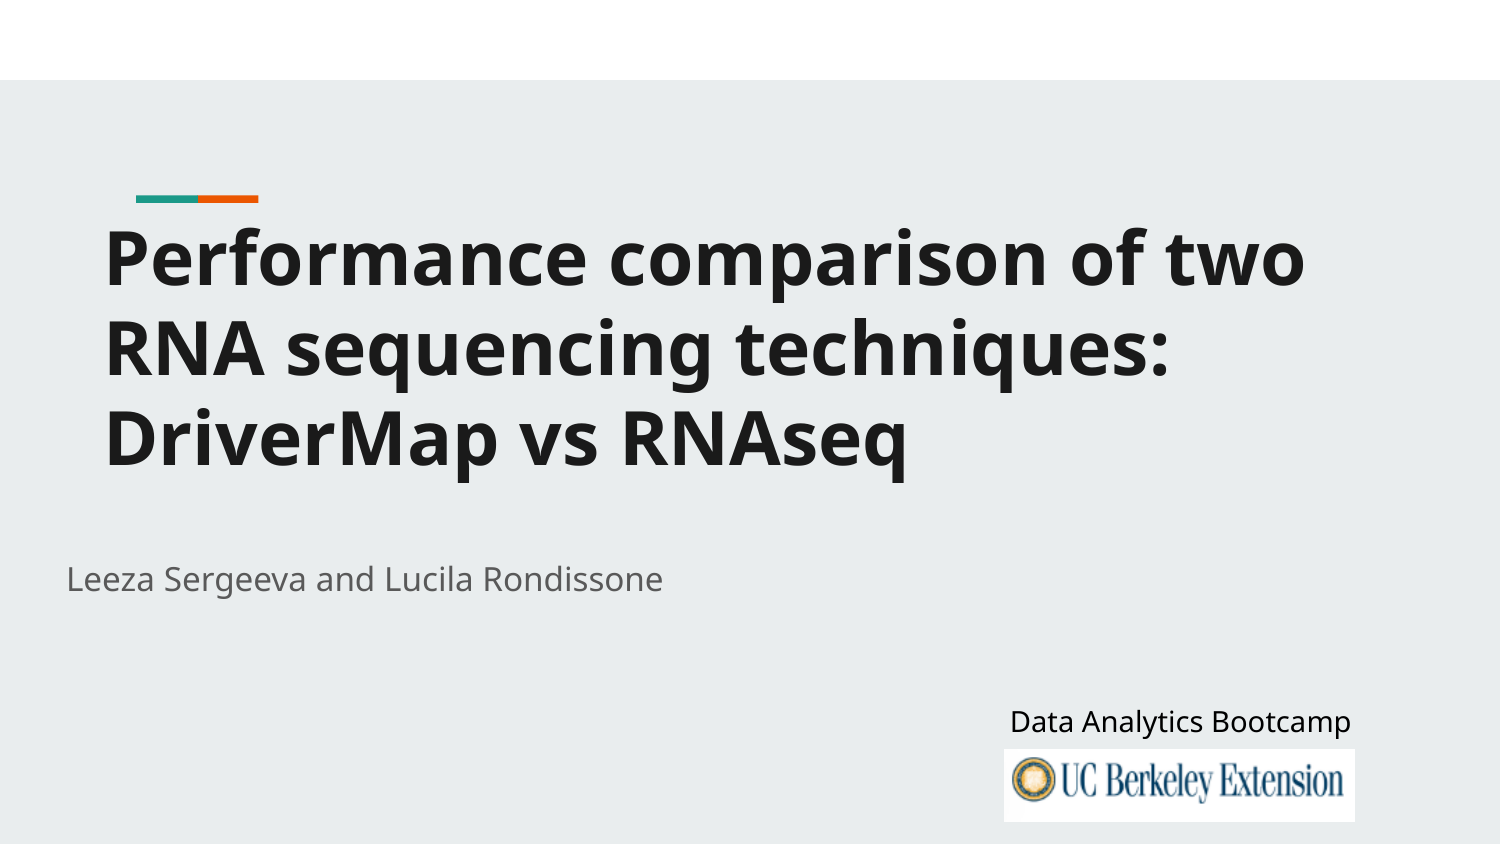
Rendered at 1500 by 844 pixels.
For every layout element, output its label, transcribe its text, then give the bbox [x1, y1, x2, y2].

picture [1004, 749, 1355, 822]
text_box Data Analytics Bootcamp [994, 687, 1477, 782]
subtitle Leeza Sergeeva and Lucila Rondissone [51, 513, 1449, 644]
title Performance comparison of two RNA sequencing techniques: DriverMap vs RNAseq [88, 177, 1487, 514]
